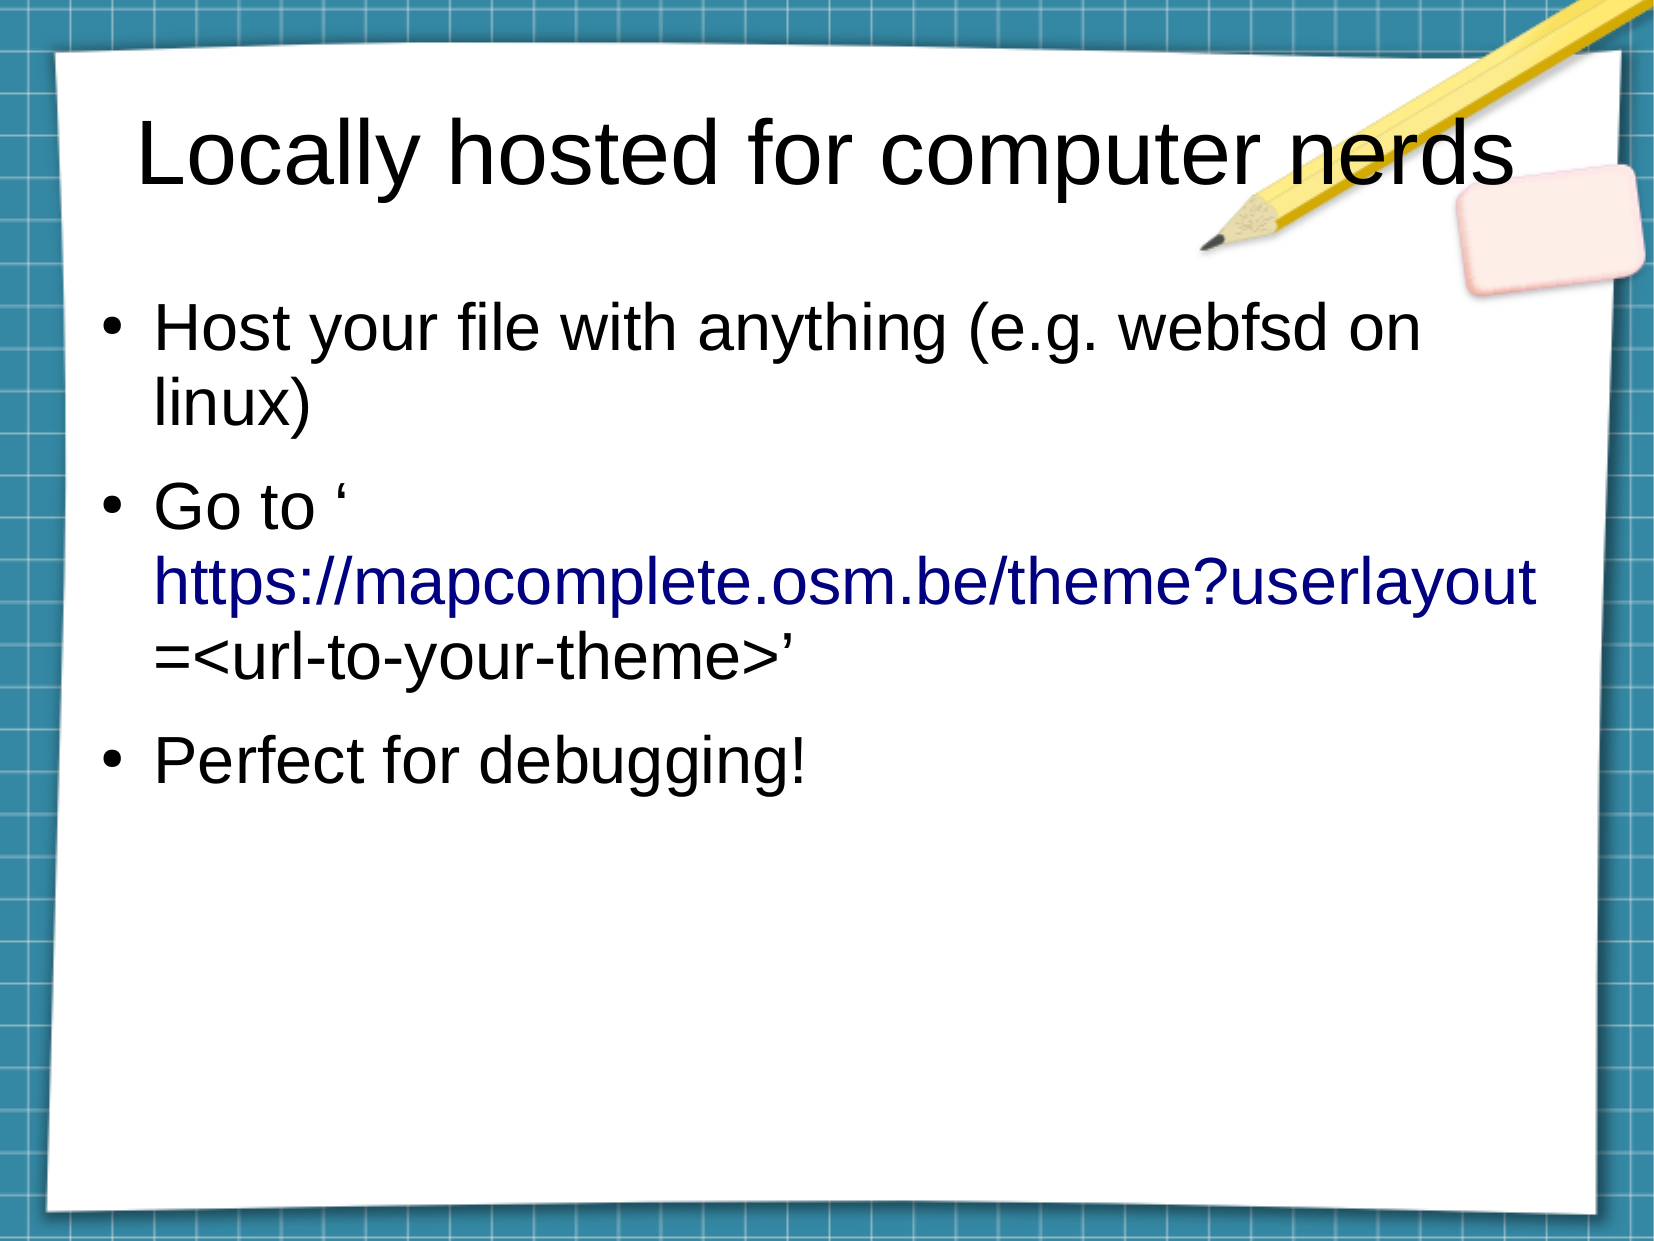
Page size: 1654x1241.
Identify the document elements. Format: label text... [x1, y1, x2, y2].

picture [0, 0, 1654, 1241]
title Locally hosted for computer nerds [82, 49, 1571, 257]
list Host your file with anything (e.g. webfsd on linux) Go to ‘https://mapcomplete.osm.be/theme?userlayout=<url-to-your-theme>’ Perfect for debugging! [82, 290, 1571, 1010]
